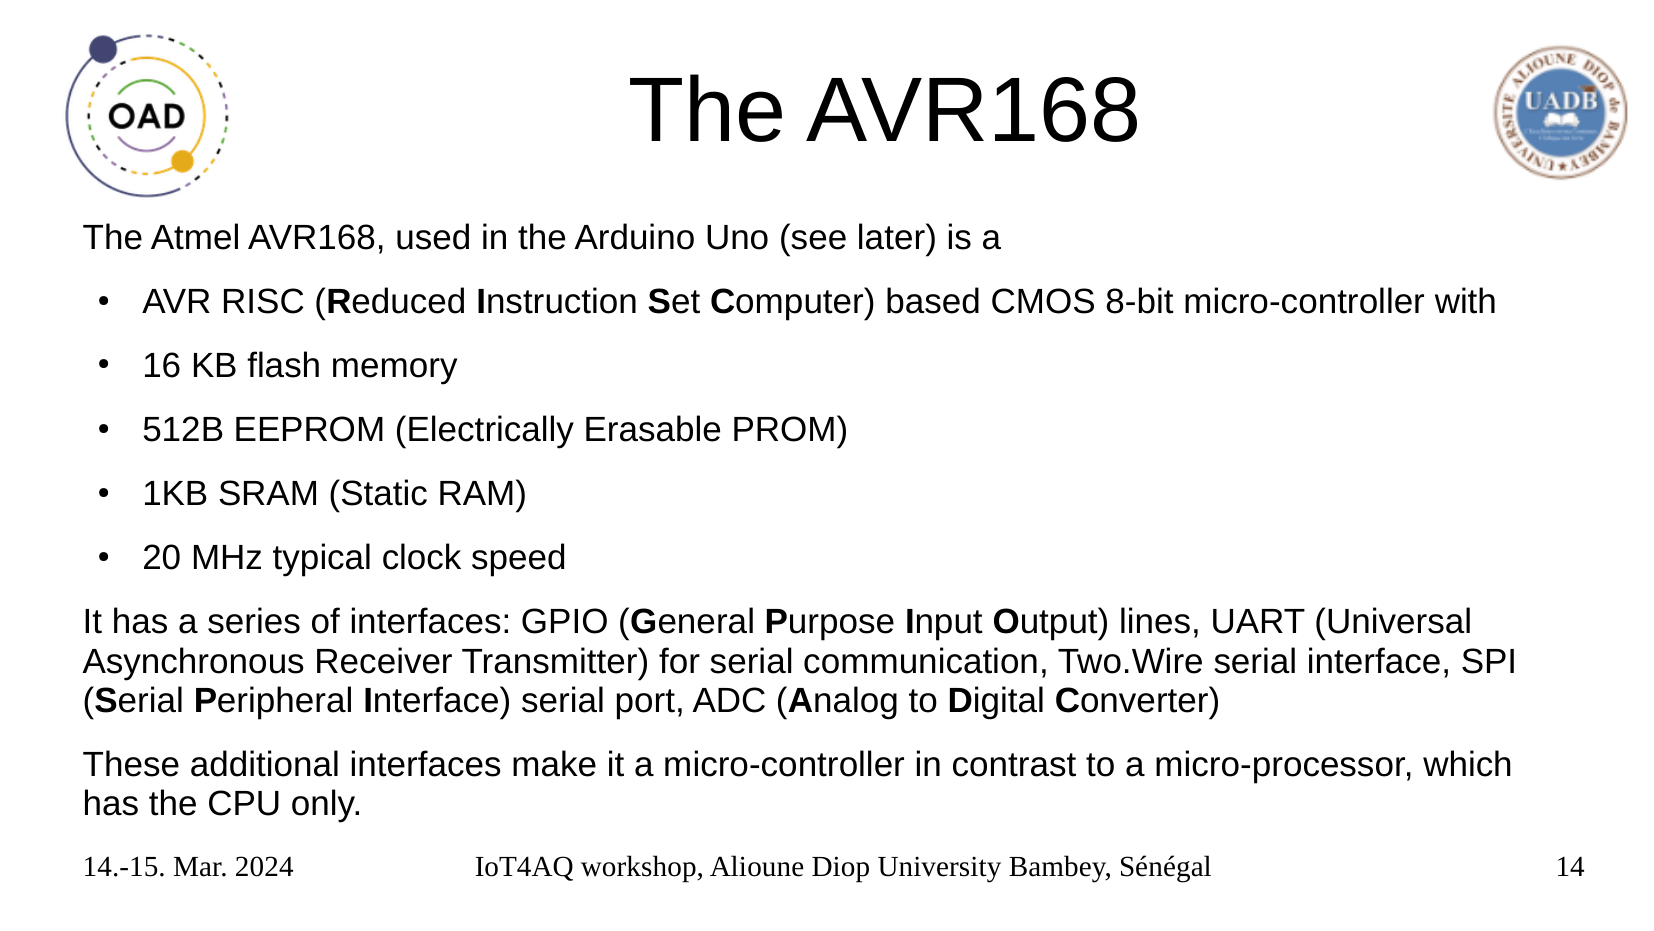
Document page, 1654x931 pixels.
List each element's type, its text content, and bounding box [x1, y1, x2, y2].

picture [25, 20, 263, 218]
picture [1482, 37, 1641, 188]
list The Atmel AVR168, used in the Arduino Uno (see later) is a AVR RISC (Reduced Instruction Set Computer) based CMOS 8-bit micro-controller with 16 KB flash memory 512B EEPROM (Electrically Erasable PROM) 1KB SRAM (Static RAM) 20 MHz typical clock speed It has a series of interfaces: GPIO (General Purpose Input Output) lines, UART (Universal Asynchronous Receiver Transmitter) for serial communication, Two.Wire serial interface, SPI (Serial Peripheral Interface) serial port, ADC (Analog to Digital Converter) These additional interfaces make it a micro-controller in contrast to a micro-processor, which has the CPU only. [82, 217, 1571, 826]
title The AVR168 [301, 32, 1469, 188]
